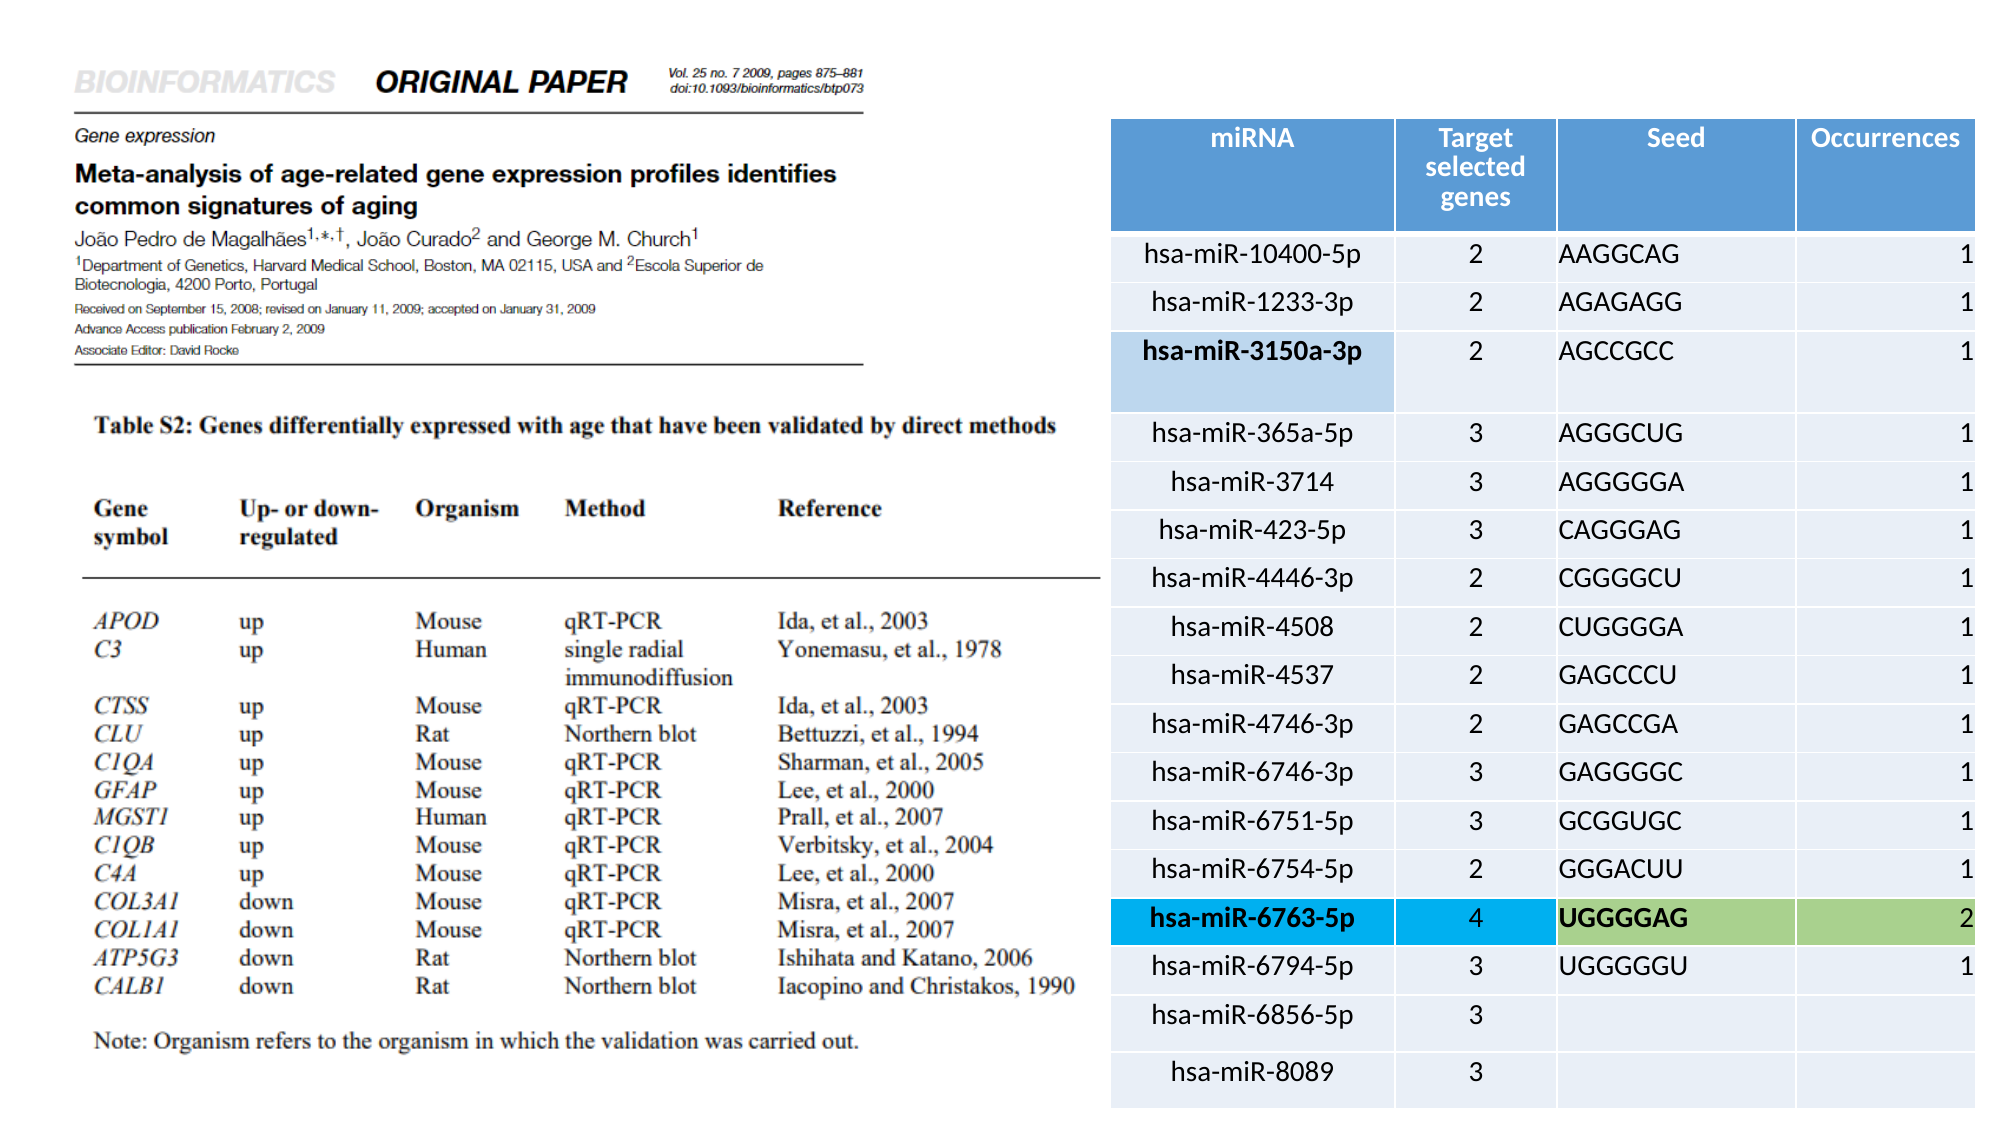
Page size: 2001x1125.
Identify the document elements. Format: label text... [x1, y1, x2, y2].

table_cell hsa-miR-6794-5p [1111, 947, 1394, 994]
table_cell 1 [1797, 850, 1975, 897]
table_header miRNA [1111, 119, 1394, 231]
table_cell hsa-miR-365a-5p [1111, 414, 1394, 461]
table_cell 1 [1797, 656, 1975, 703]
table_cell [1558, 1053, 1795, 1108]
table_cell 1 [1797, 947, 1975, 994]
table_cell 2 [1396, 283, 1556, 330]
table_cell hsa-miR-8089 [1111, 1053, 1394, 1108]
table_cell 3 [1396, 511, 1556, 558]
table_cell 1 [1797, 753, 1975, 800]
table_cell hsa-miR-6746-3p [1111, 753, 1394, 800]
picture [54, 15, 886, 369]
table_cell GCGGUGC [1558, 802, 1795, 849]
table_cell GAGCCGA [1558, 705, 1795, 752]
table_cell 2 [1396, 559, 1556, 606]
table_cell GAGCCCU [1558, 656, 1795, 703]
table_cell 1 [1797, 559, 1975, 606]
table_cell GAGGGGC [1558, 753, 1795, 800]
table_cell CAGGGAG [1558, 511, 1795, 558]
table_cell 1 [1797, 705, 1975, 752]
table_cell hsa-miR-1233-3p [1111, 283, 1394, 330]
table_cell hsa-miR-4446-3p [1111, 559, 1394, 606]
table_cell GGGACUU [1558, 850, 1795, 897]
table_cell 3 [1396, 414, 1556, 461]
table_cell CUGGGGA [1558, 608, 1795, 655]
table_header Occurrences [1797, 119, 1975, 231]
table_cell UGGGGGU [1558, 947, 1795, 994]
table_cell 3 [1396, 947, 1556, 994]
table_cell 1 [1797, 332, 1975, 412]
table_cell hsa-miR-6754-5p [1111, 850, 1394, 897]
table_cell 3 [1396, 802, 1556, 849]
table_cell 1 [1797, 462, 1975, 509]
table_cell UGGGGAG [1558, 899, 1795, 945]
table_cell 3 [1396, 996, 1556, 1051]
table_cell 2 [1396, 237, 1556, 282]
table_cell AGGGGGA [1558, 462, 1795, 509]
table_cell hsa-miR-6856-5p [1111, 996, 1394, 1051]
table_cell [1558, 996, 1795, 1051]
table_cell 2 [1396, 850, 1556, 897]
table_cell hsa-miR-4508 [1111, 608, 1394, 655]
table_cell 1 [1797, 283, 1975, 330]
table_cell CGGGGCU [1558, 559, 1795, 606]
table_cell AGCCGCC [1558, 332, 1795, 412]
table_cell 3 [1396, 462, 1556, 509]
table_cell 1 [1797, 511, 1975, 558]
table_header Target selected genes [1396, 119, 1556, 231]
table_cell AGAGAGG [1558, 283, 1795, 330]
table_cell 4 [1396, 899, 1556, 945]
table_cell 1 [1797, 237, 1975, 282]
table_cell hsa-miR-4537 [1111, 656, 1394, 703]
table_cell 2 [1396, 332, 1556, 412]
table_cell 2 [1396, 608, 1556, 655]
table_cell 1 [1797, 414, 1975, 461]
table_cell AGGGCUG [1558, 414, 1795, 461]
table_cell hsa-miR-6751-5p [1111, 802, 1394, 849]
table_cell hsa-miR-3150a-3p [1111, 332, 1394, 412]
table_cell 2 [1396, 656, 1556, 703]
table_cell 3 [1396, 1053, 1556, 1108]
table_cell hsa-miR-423-5p [1111, 511, 1394, 558]
table_cell 1 [1797, 608, 1975, 655]
table_cell 1 [1797, 802, 1975, 849]
table_cell 2 [1797, 899, 1975, 945]
table_cell hsa-miR-10400-5p [1111, 237, 1394, 282]
table_cell AAGGCAG [1558, 237, 1795, 282]
picture [9, 377, 1109, 1110]
table_cell 3 [1396, 753, 1556, 800]
table_cell hsa-miR-6763-5p [1111, 899, 1394, 945]
table_cell 2 [1396, 705, 1556, 752]
table_cell hsa-miR-3714 [1111, 462, 1394, 509]
table_cell [1797, 996, 1975, 1051]
table_cell hsa-miR-4746-3p [1111, 705, 1394, 752]
table_header Seed [1558, 119, 1795, 231]
table_cell [1797, 1053, 1975, 1108]
